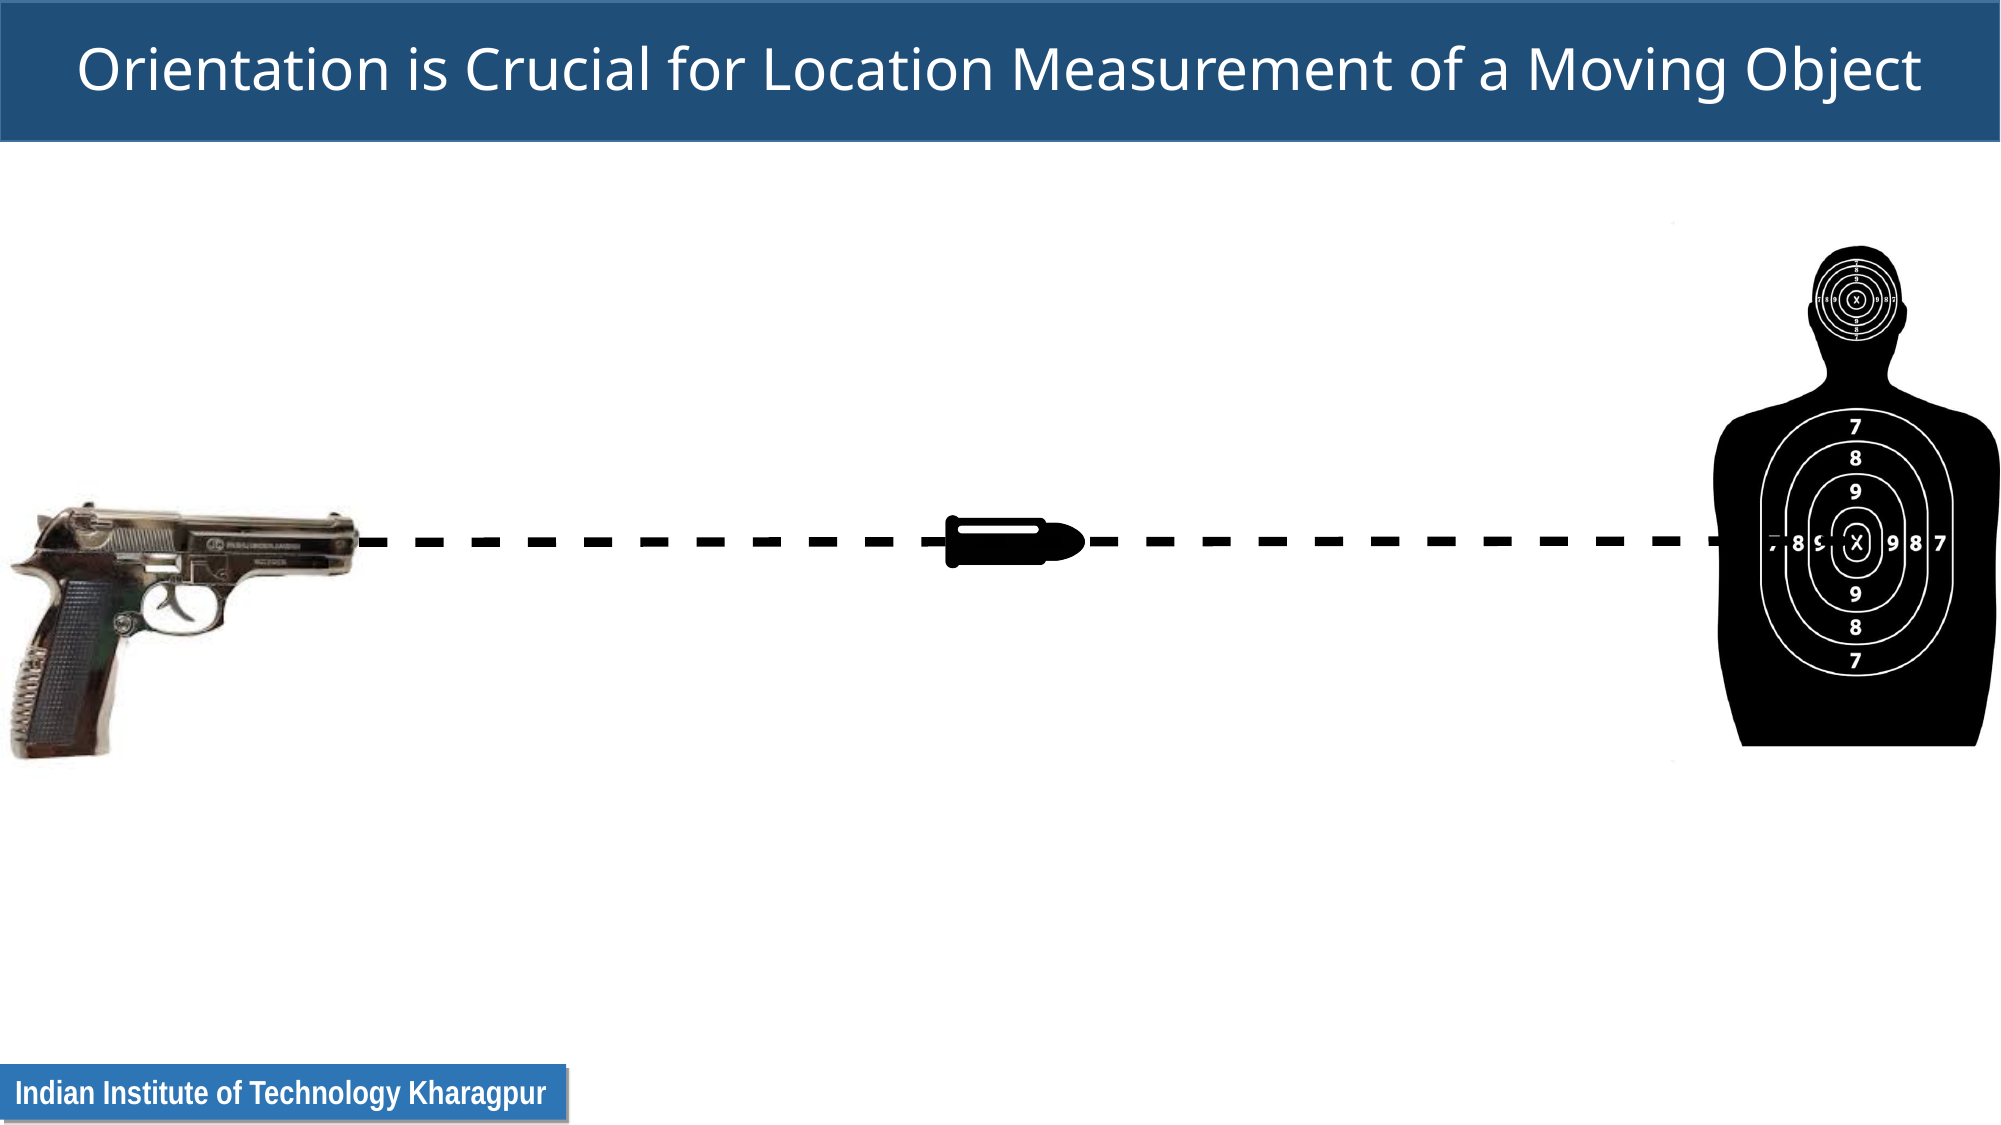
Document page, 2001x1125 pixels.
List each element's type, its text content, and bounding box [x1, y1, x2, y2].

picture [0, 456, 382, 779]
title Orientation is Crucial for Location Measurement of a Moving Object [0, 1, 2000, 141]
picture [1671, 221, 2000, 763]
picture [945, 472, 1085, 611]
